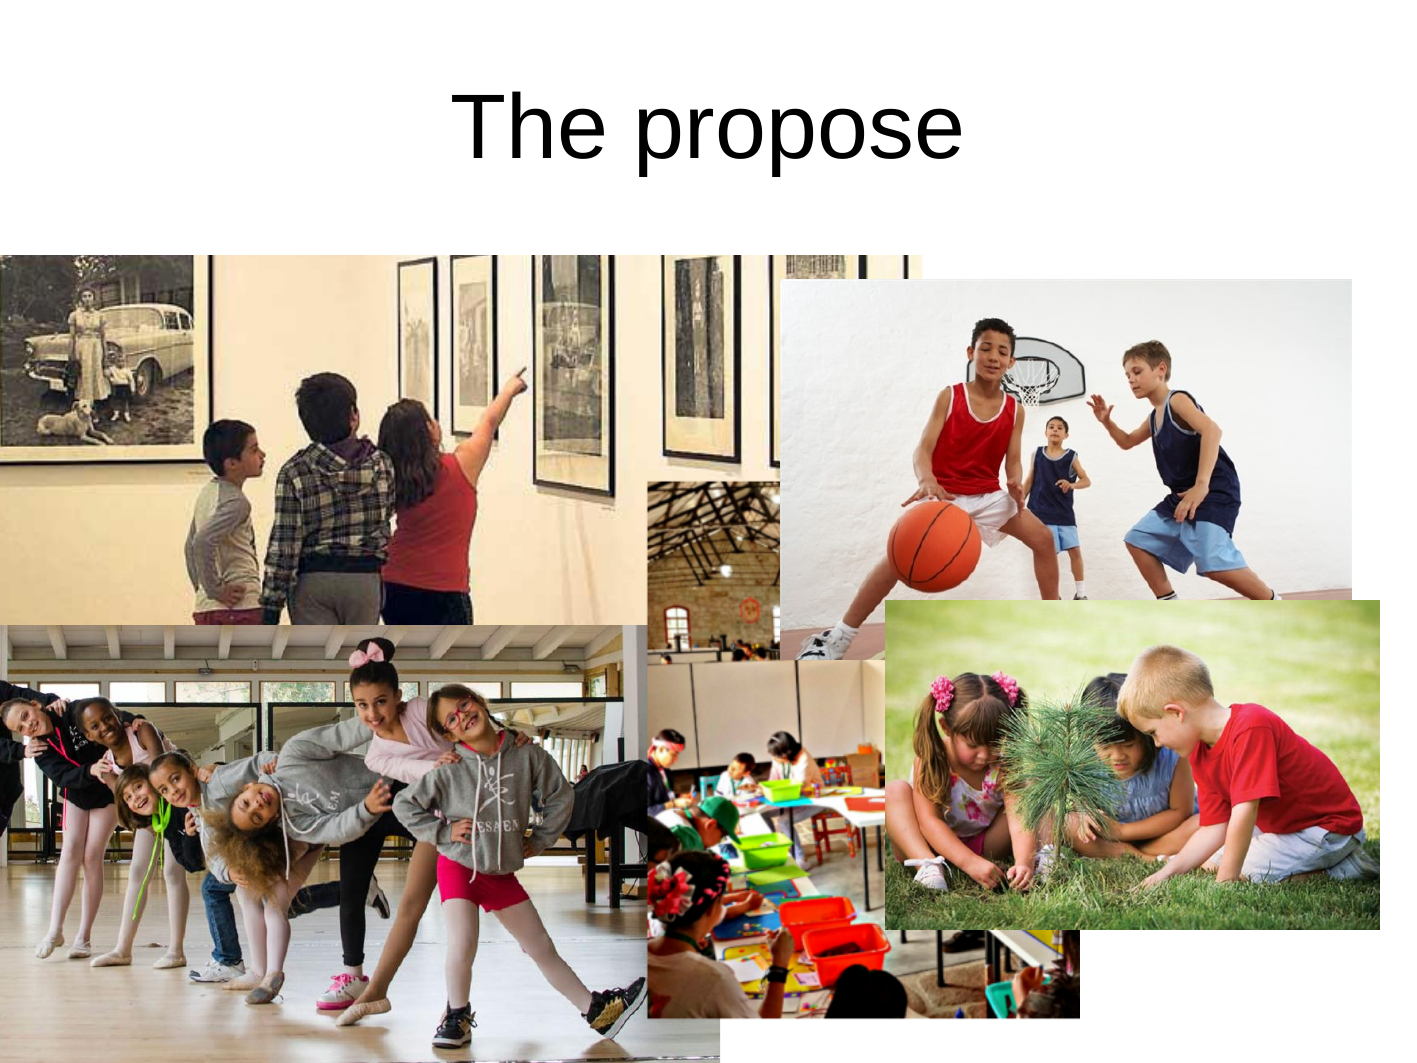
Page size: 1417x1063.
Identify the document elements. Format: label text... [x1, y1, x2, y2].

picture [0, 255, 1380, 1063]
title The propose [70, 42, 1346, 212]
